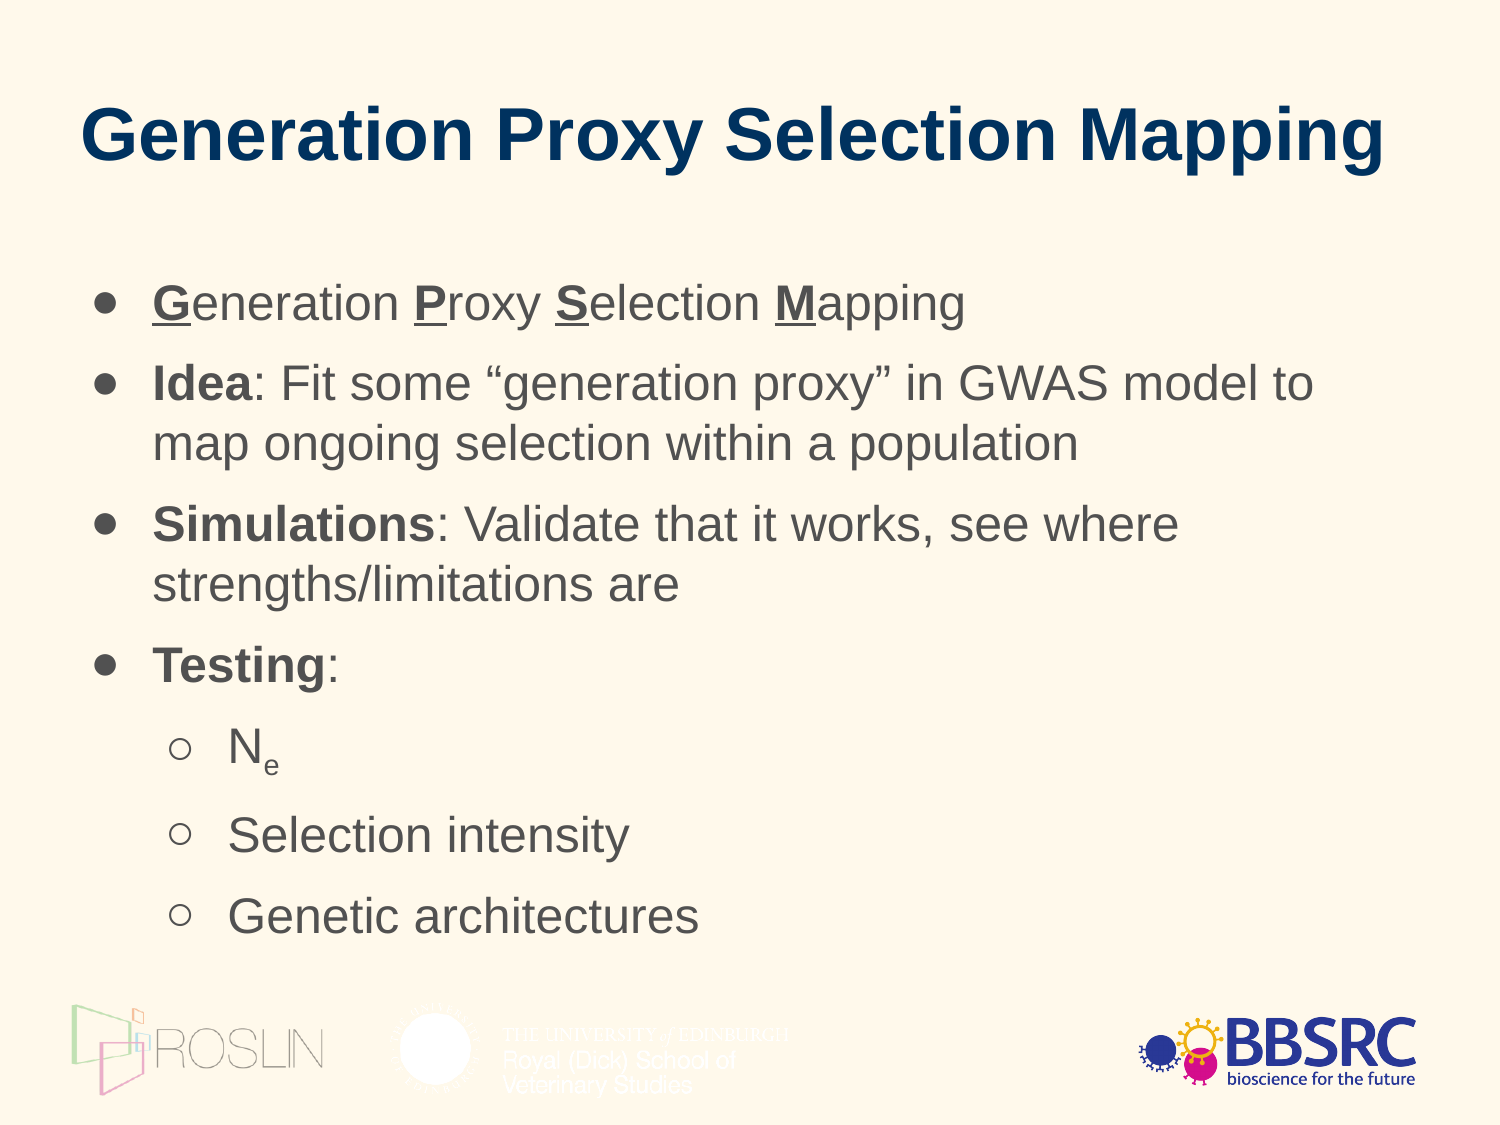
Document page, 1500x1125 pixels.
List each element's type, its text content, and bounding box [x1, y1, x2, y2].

title Generation Proxy Selection Mapping [64, 78, 1426, 185]
list Generation Proxy Selection Mapping Idea: Fit some “generation proxy” in GWAS model to map ongoing selection within a population Simulations: Validate that it works, see where strengths/limitations are Testing: Ne Selection intensity Genetic architectures [62, 262, 1425, 950]
picture [1137, 1014, 1416, 1092]
picture [64, 969, 336, 1118]
